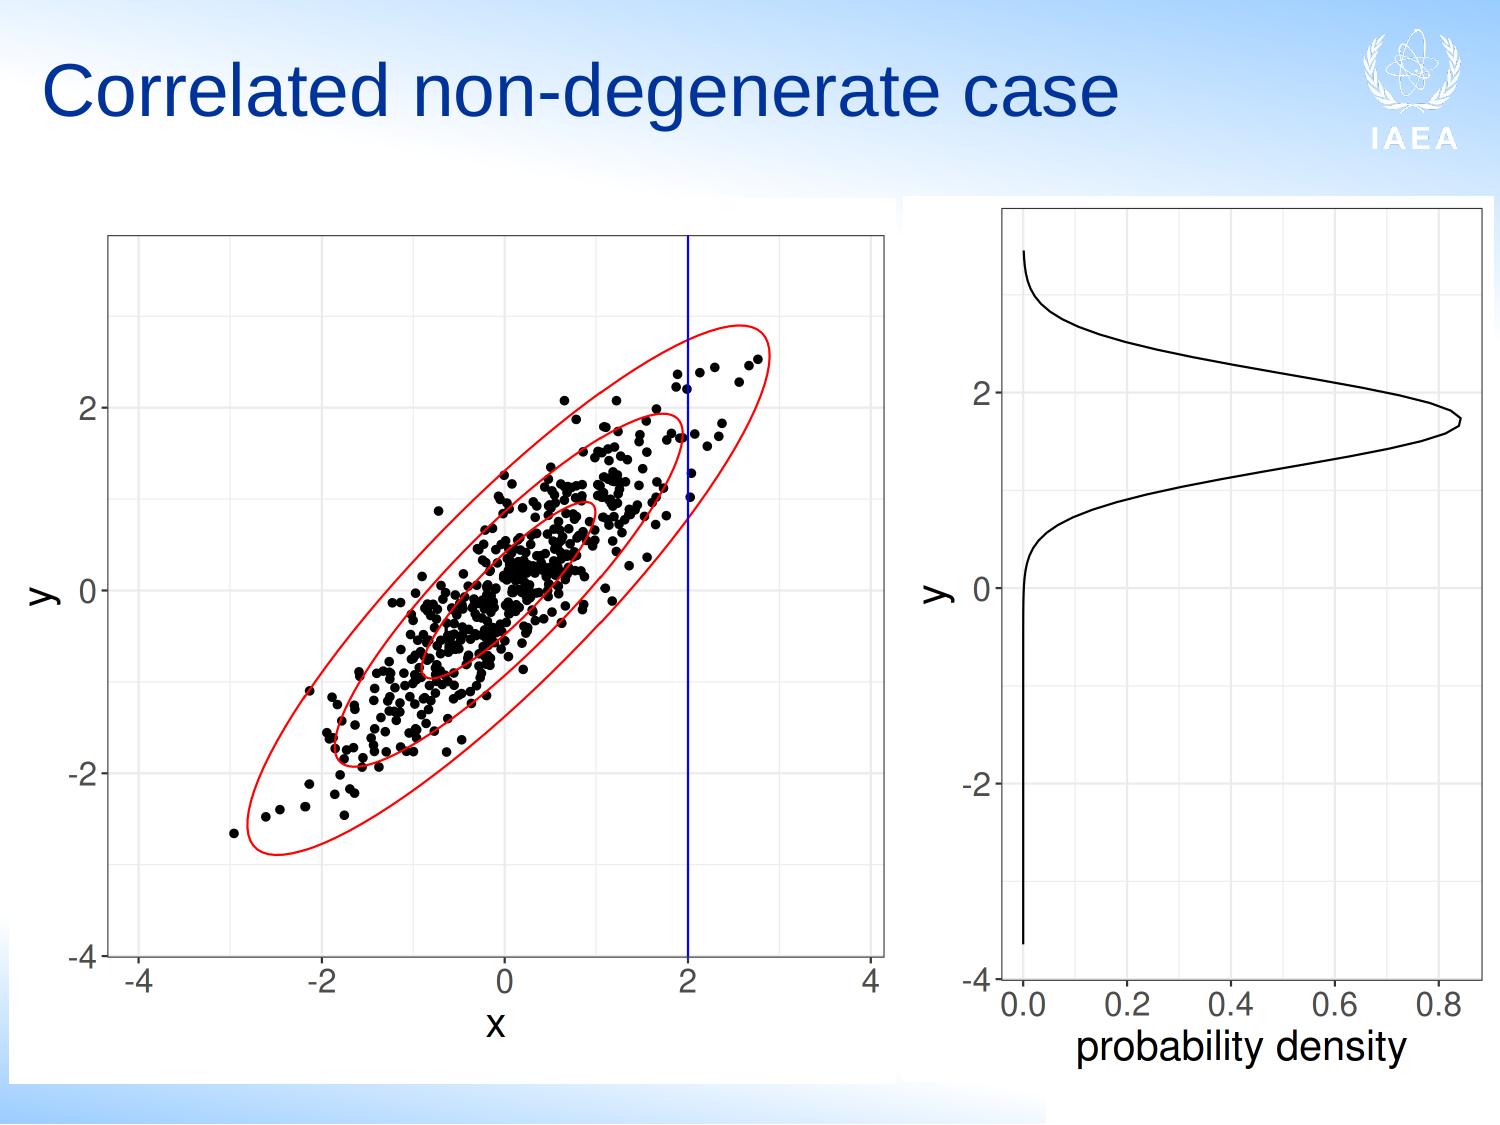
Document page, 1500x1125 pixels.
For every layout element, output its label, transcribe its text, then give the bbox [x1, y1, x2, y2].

picture [9, 198, 896, 1084]
picture [903, 196, 1494, 1082]
title Correlated non-degenerate case [41, 5, 1255, 174]
picture [1363, 29, 1461, 149]
